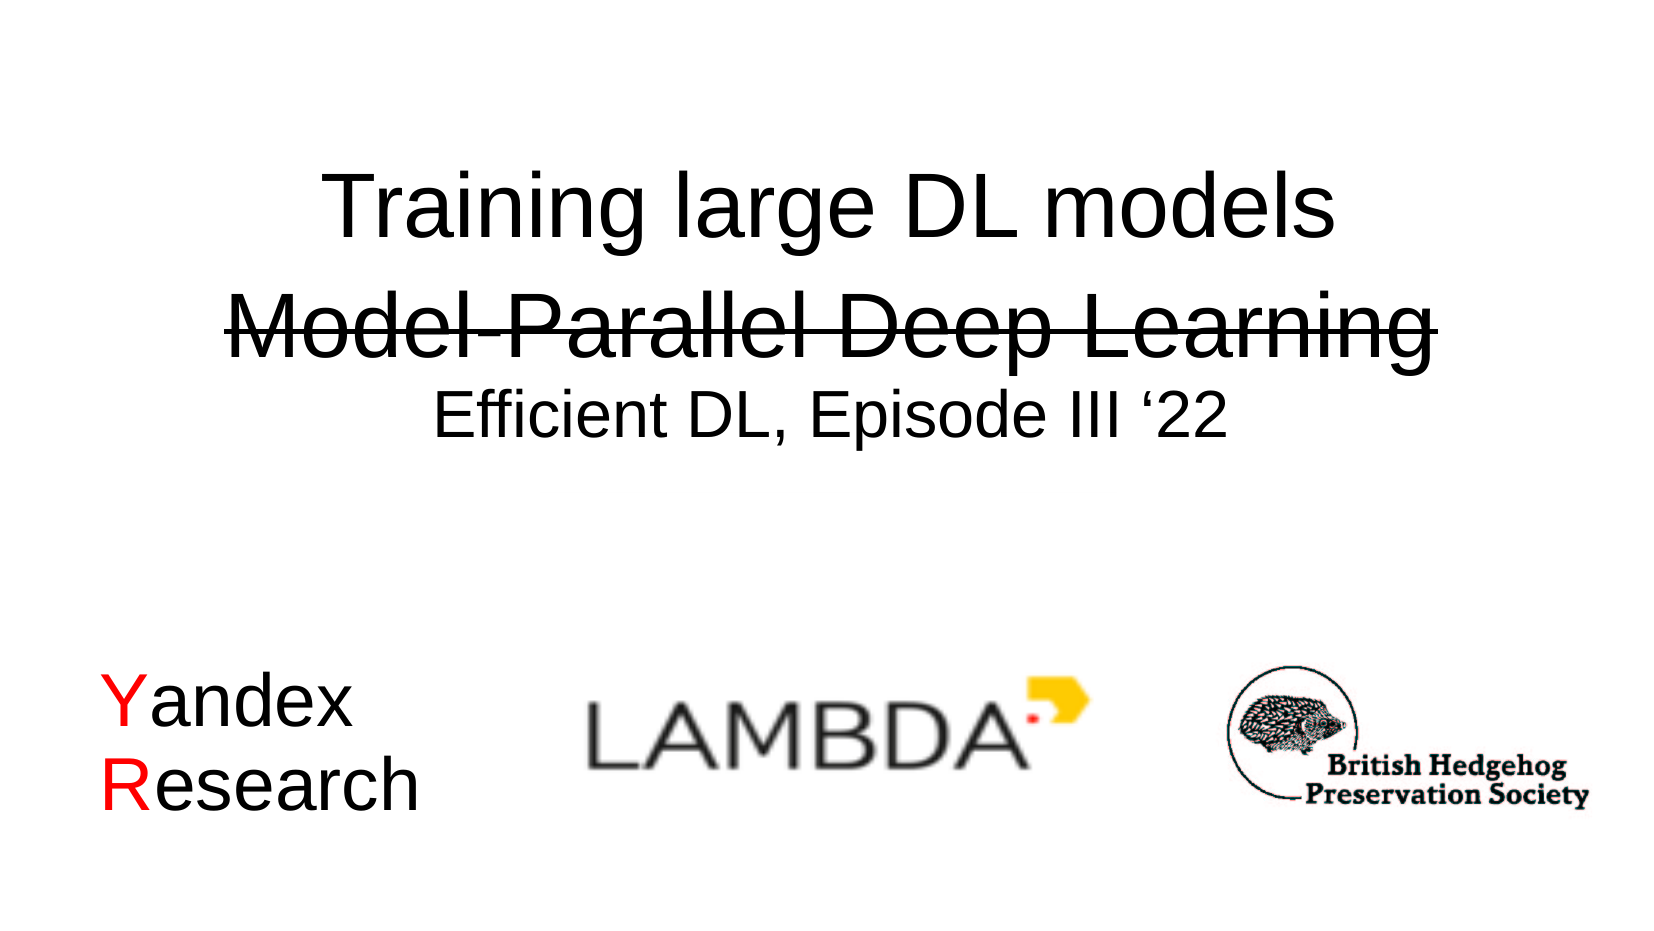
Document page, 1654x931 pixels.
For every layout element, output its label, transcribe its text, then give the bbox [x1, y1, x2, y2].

picture [540, 569, 1117, 931]
text_box Model-Parallel Deep Learning Efficient DL, Episode III ‘22 [0, 157, 1654, 569]
text_box Yandex Research [85, 651, 564, 872]
picture [1169, 602, 1654, 931]
text_box Training large DL models [208, 147, 1452, 265]
